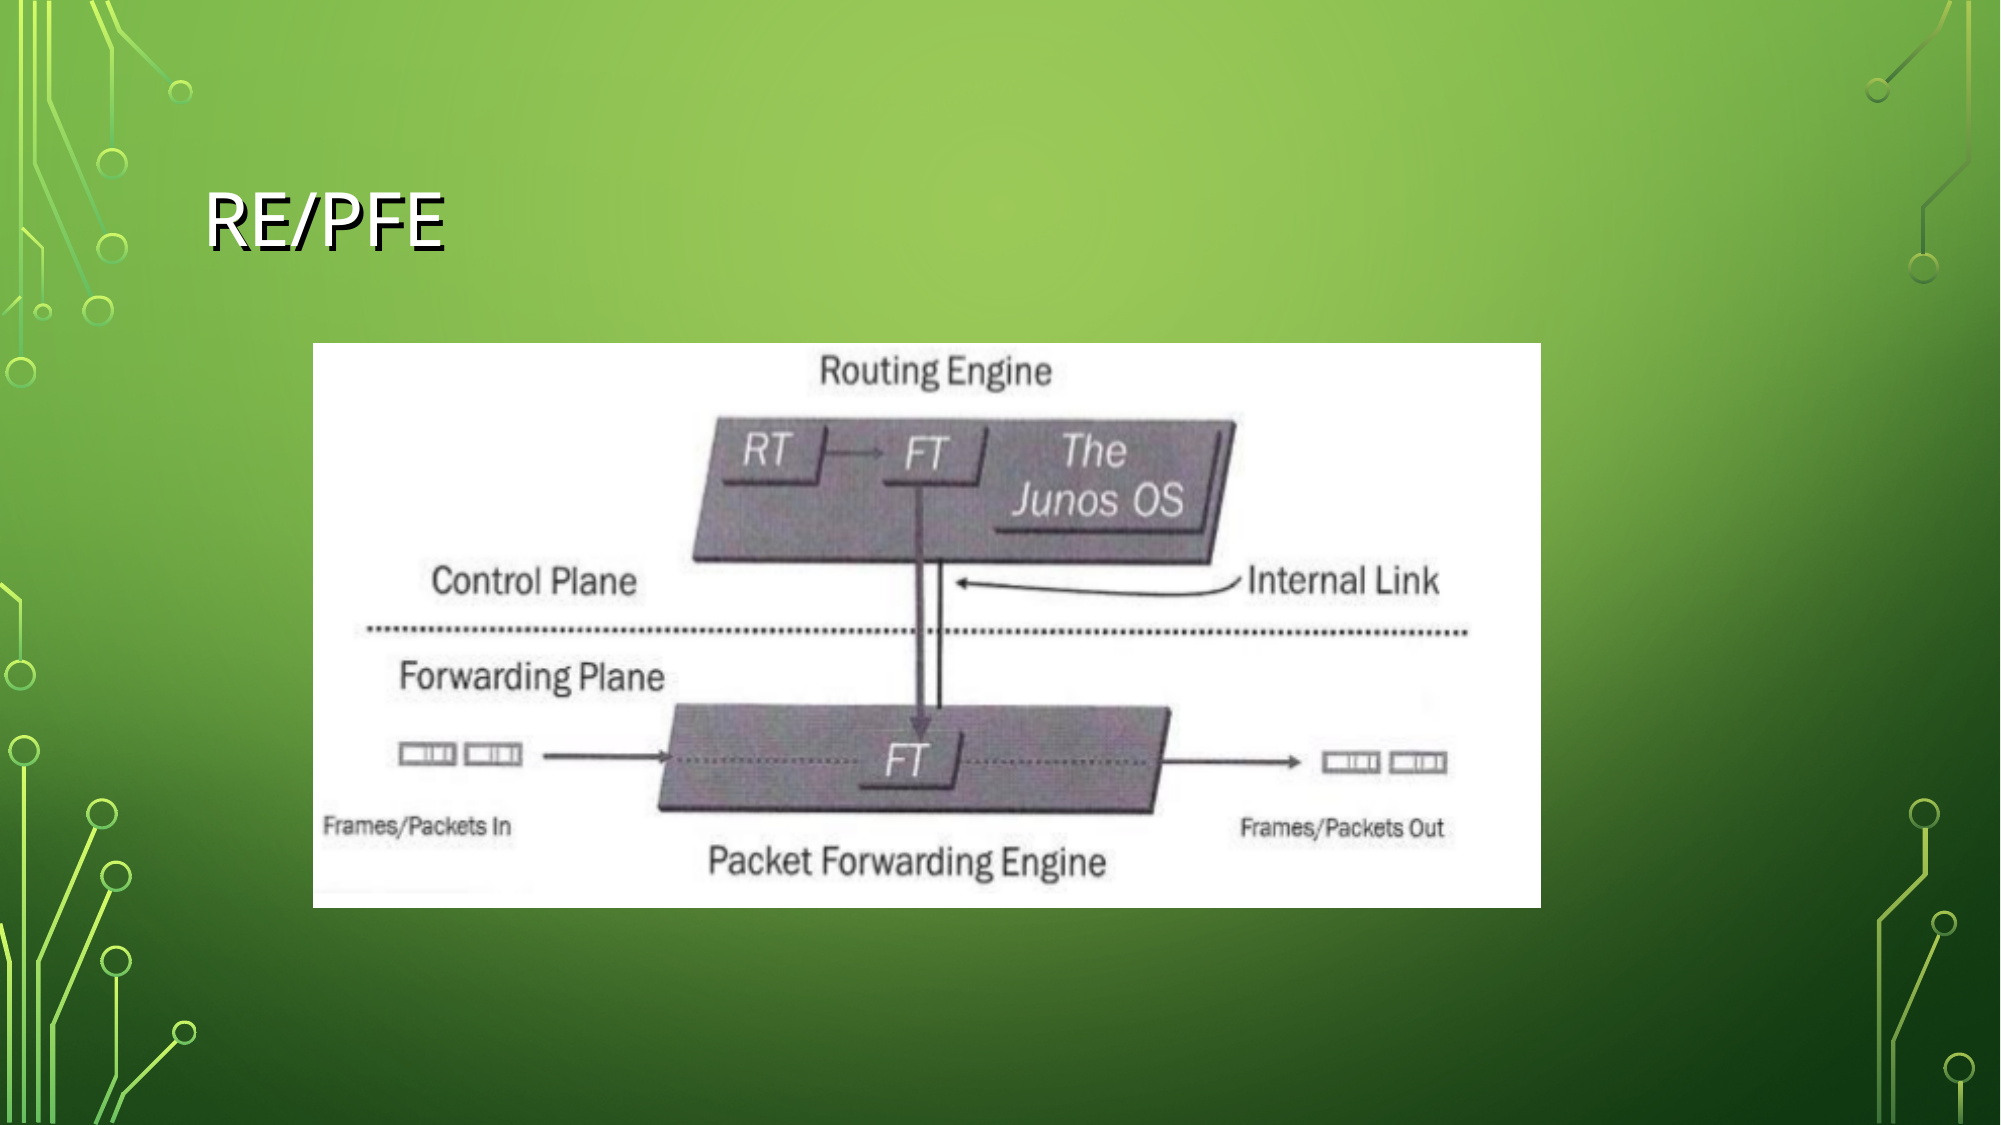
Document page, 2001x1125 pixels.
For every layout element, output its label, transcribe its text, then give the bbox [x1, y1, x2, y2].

picture [313, 343, 1541, 908]
title RE/PFE [187, 101, 1813, 344]
